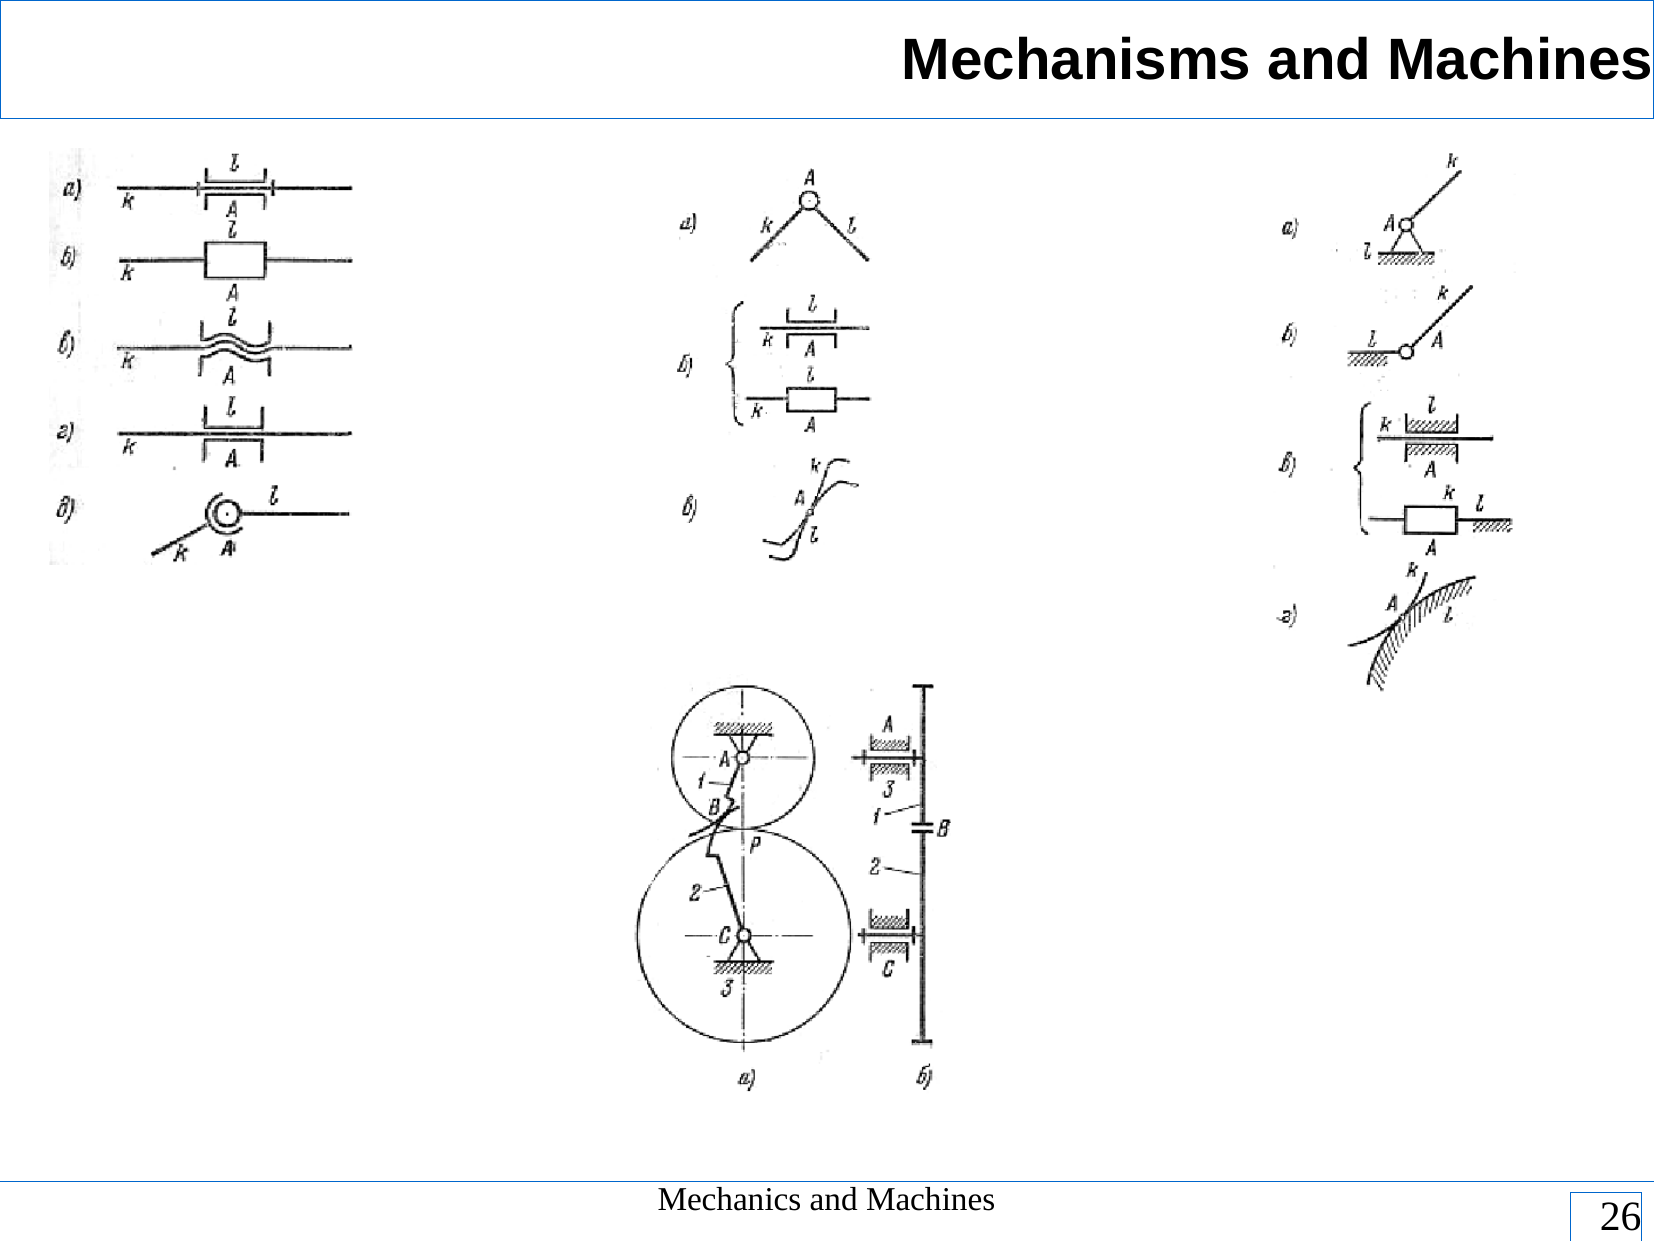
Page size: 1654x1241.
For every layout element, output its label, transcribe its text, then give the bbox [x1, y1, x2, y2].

picture [675, 164, 878, 571]
picture [49, 148, 361, 565]
title Mechanisms and Machines [0, 0, 1654, 119]
picture [1273, 149, 1516, 697]
picture [630, 674, 961, 1098]
